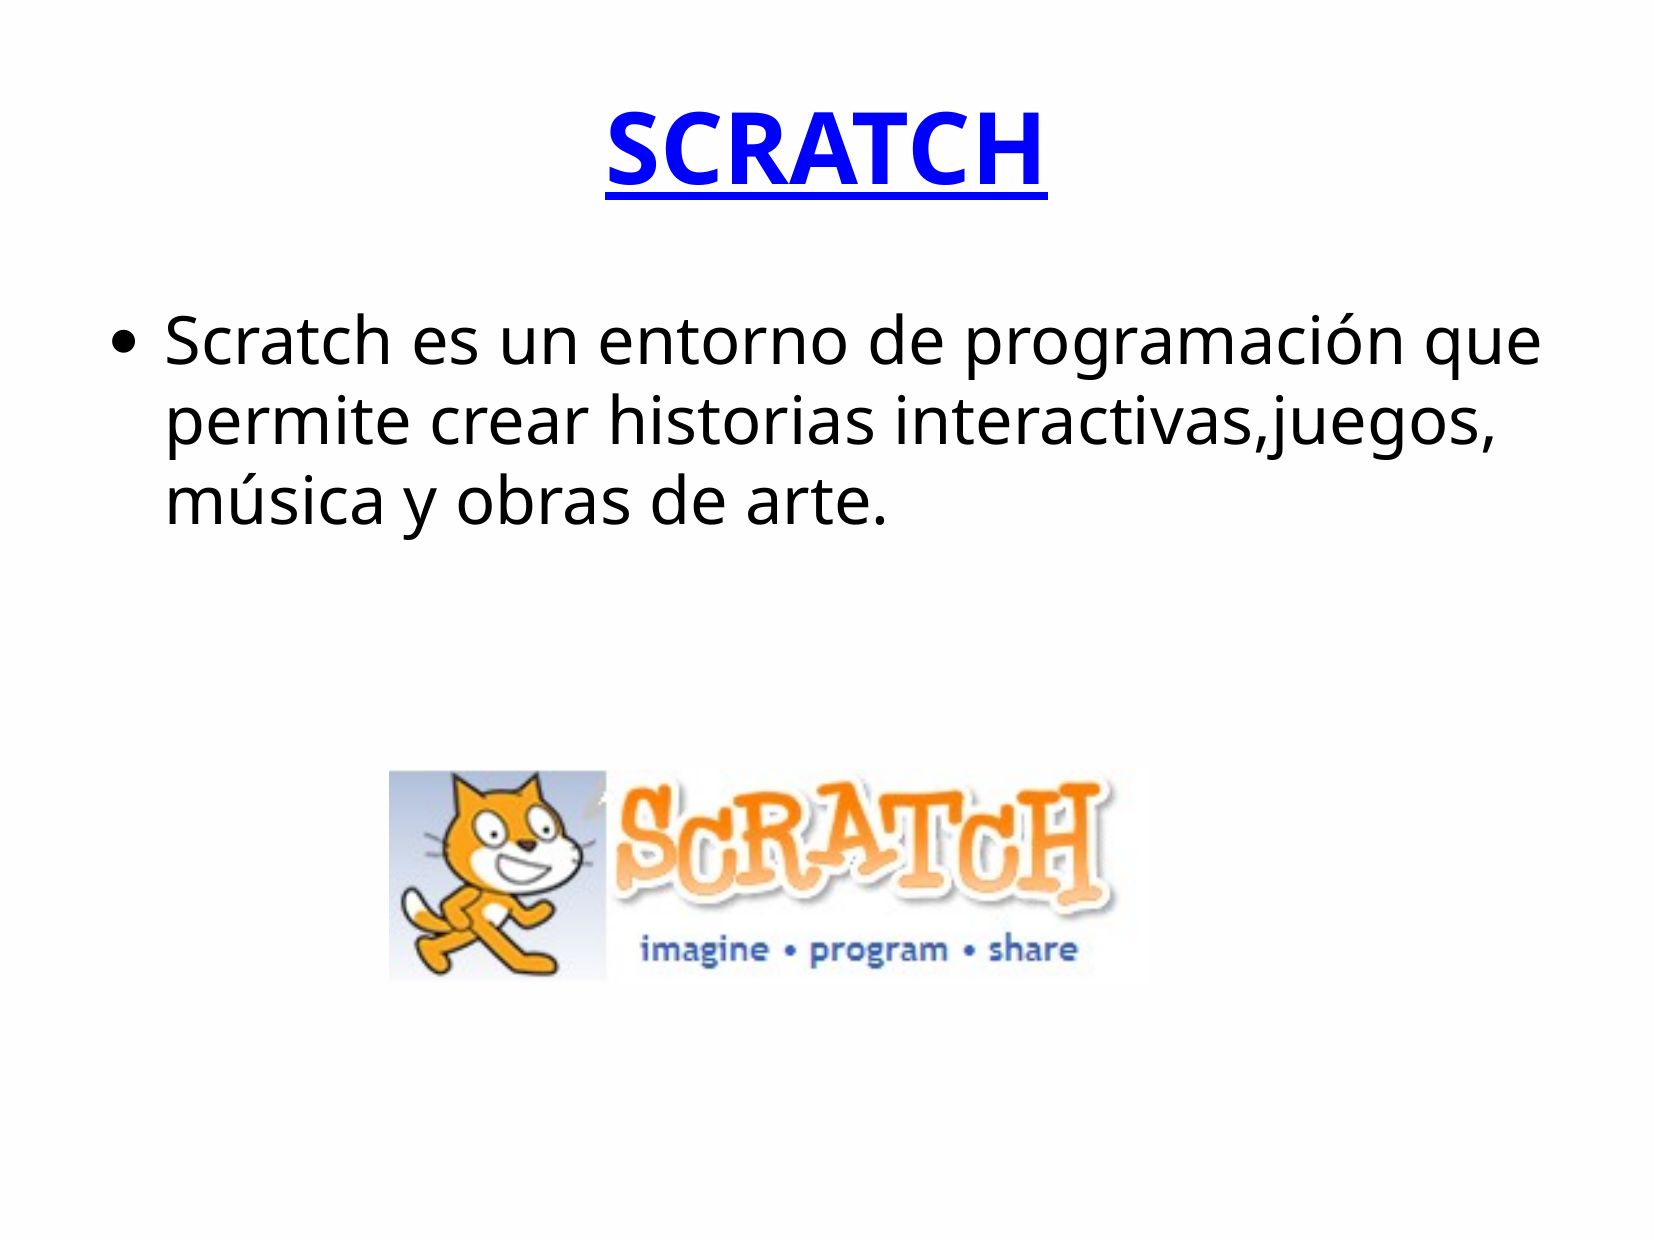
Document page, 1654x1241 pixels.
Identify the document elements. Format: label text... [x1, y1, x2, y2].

title SCRATCH [82, 49, 1571, 257]
picture [389, 769, 1147, 985]
list Scratch es un entorno de programación que permite crear historias interactivas,juegos, música y obras de arte. [82, 290, 1571, 1145]
